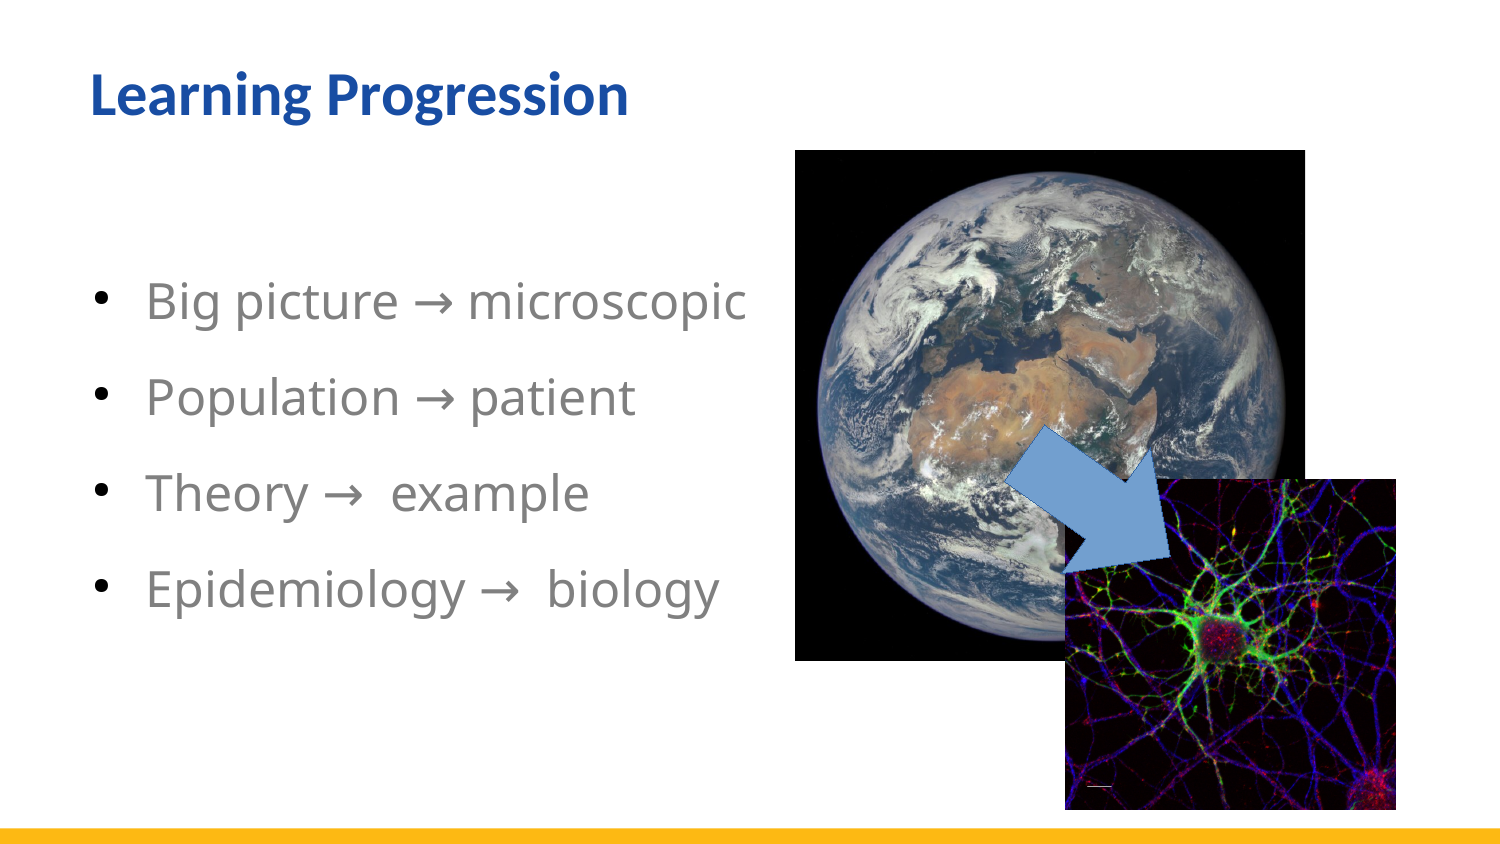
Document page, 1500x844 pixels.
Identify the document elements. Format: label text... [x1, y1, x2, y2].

text_box [1004, 424, 1171, 574]
picture [795, 197, 1396, 811]
title Learning Progression [75, 0, 1426, 197]
list Big picture → microscopic Population → patient Theory → example Epidemiology → biology [75, 262, 796, 752]
